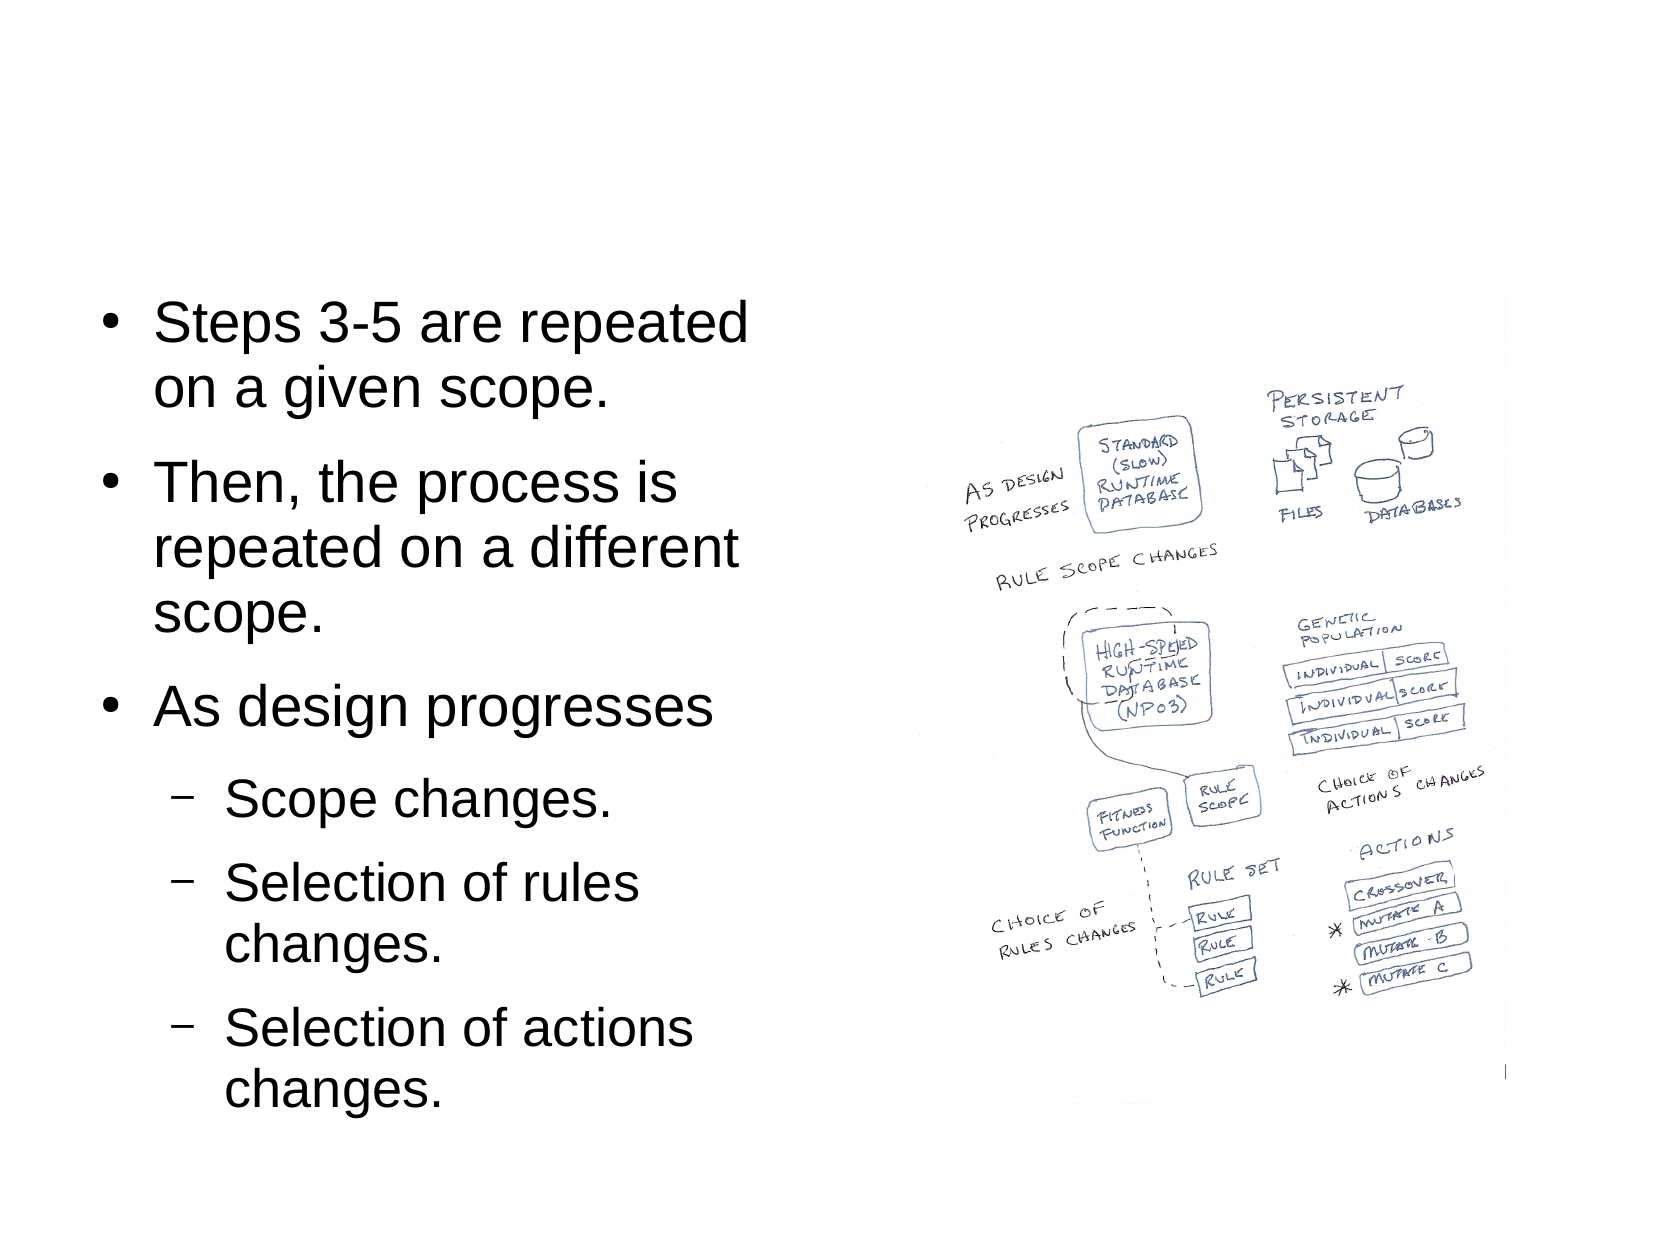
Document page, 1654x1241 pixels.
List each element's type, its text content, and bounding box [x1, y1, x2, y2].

list Steps 3-5 are repeated on a given scope. Then, the process is repeated on a different scope. As design progresses Scope changes. Selection of rules changes. Selection of actions changes. [82, 290, 809, 1118]
picture [911, 290, 1506, 1109]
